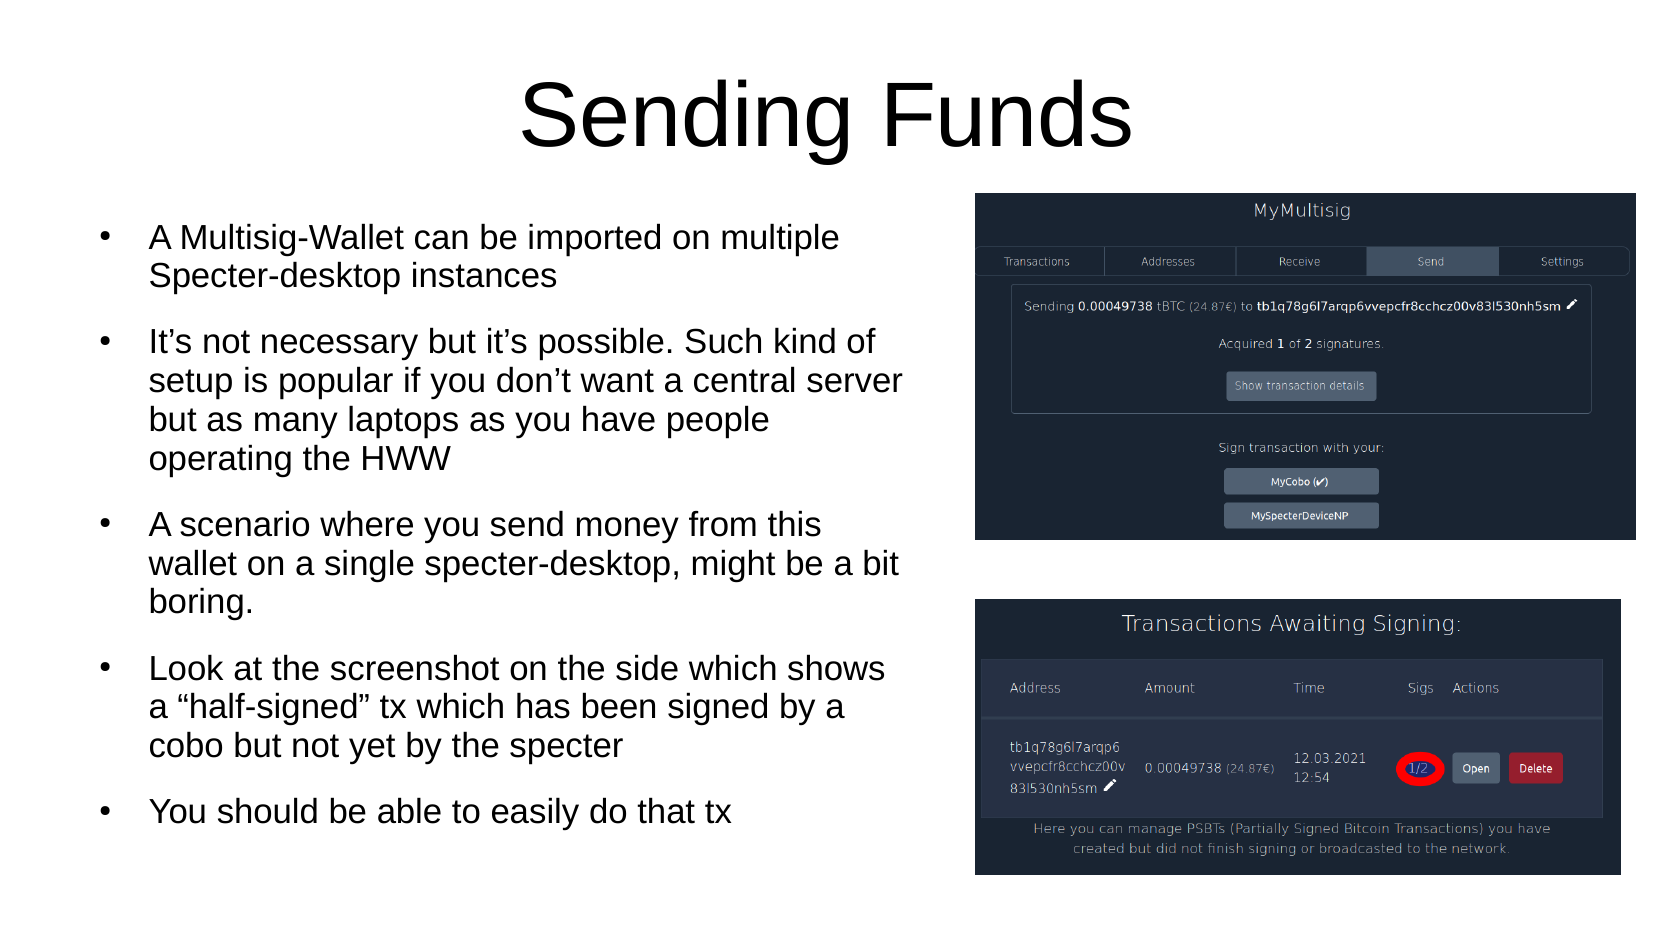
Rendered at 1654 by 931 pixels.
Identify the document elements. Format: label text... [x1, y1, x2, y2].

list A Multisig-Wallet can be imported on multiple Specter-desktop instances It’s not necessary but it’s possible. Such kind of setup is popular if you don’t want a central server but as many laptops as you have people operating the HWW A scenario where you send money from this wallet on a single specter-desktop, might be a bit boring. Look at the screenshot on the side which shows a “half-signed” tx which has been signed by a cobo but not yet by the specter You should be able to easily do that tx [82, 217, 916, 841]
picture [975, 193, 1636, 541]
picture [975, 599, 1621, 876]
title Sending Funds [82, 37, 1571, 193]
